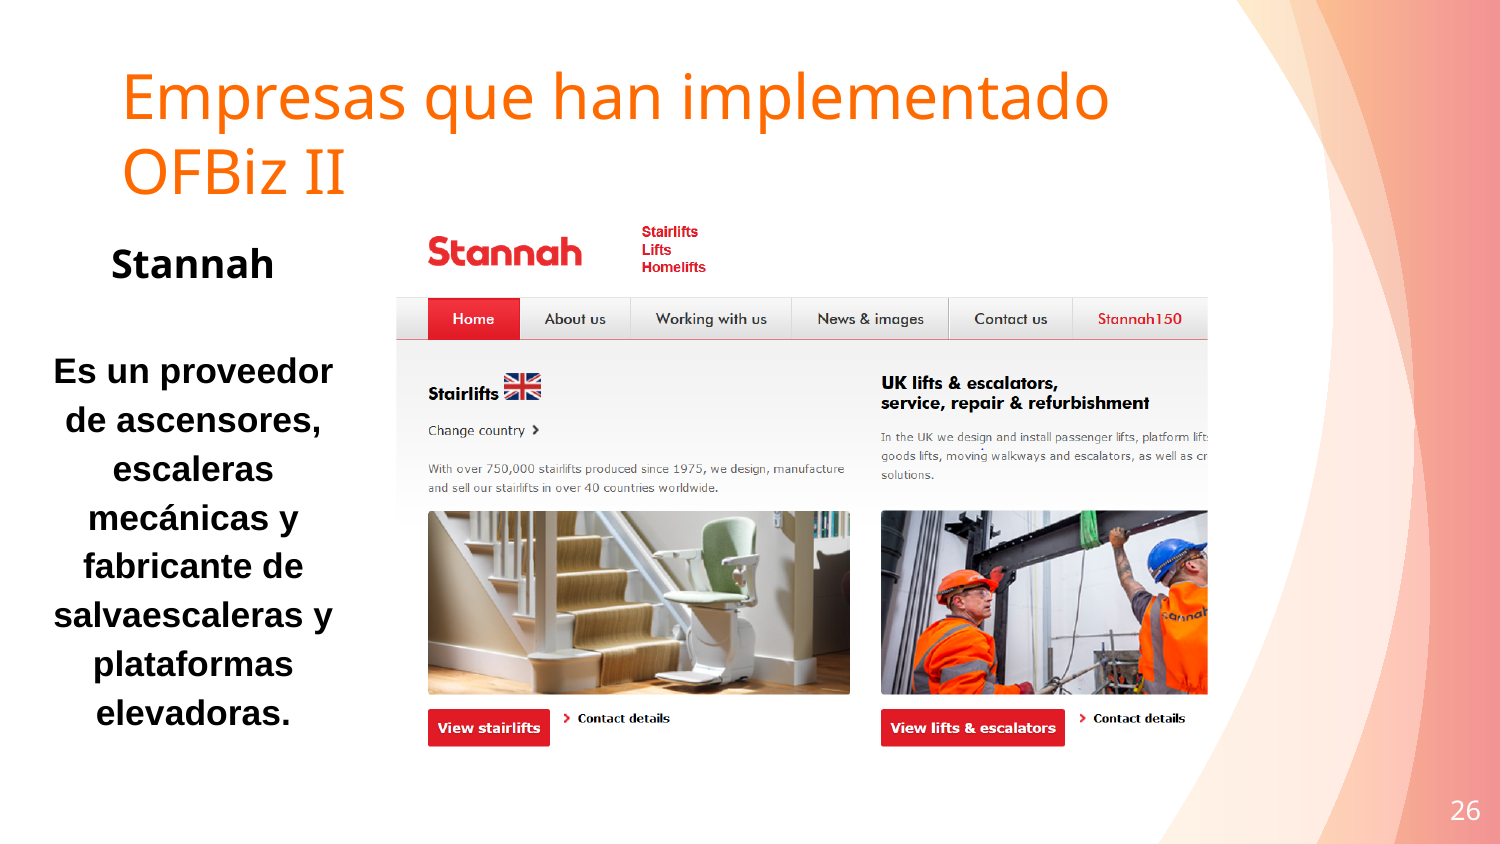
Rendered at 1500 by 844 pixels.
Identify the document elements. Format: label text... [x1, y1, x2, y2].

title Empresas que han implementado OFBiz II [121, 84, 1190, 207]
list Stannah Es un proveedor de ascensores, escaleras mecánicas y fabricante de salvaescaleras y plataformas elevadoras. [31, 238, 356, 780]
slide_number 1 [1391, 779, 1482, 844]
picture [396, 198, 1208, 753]
